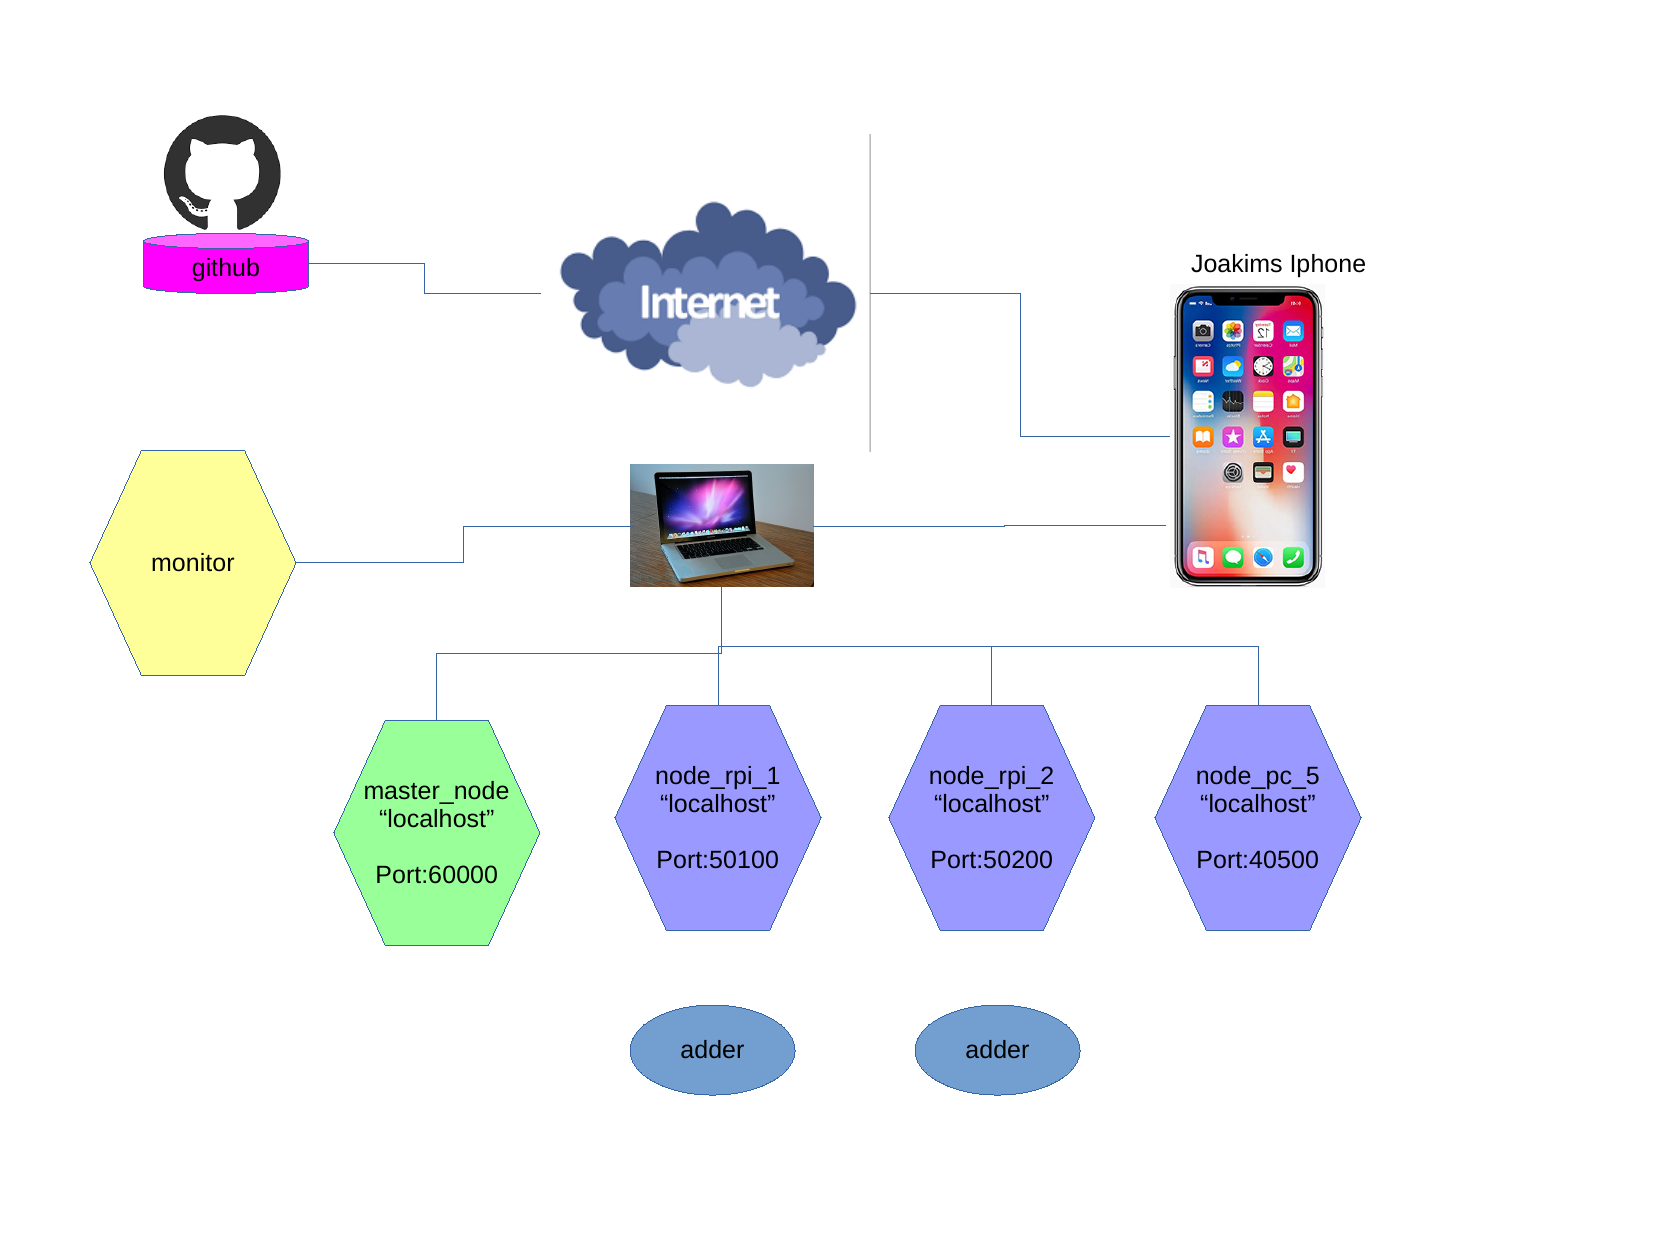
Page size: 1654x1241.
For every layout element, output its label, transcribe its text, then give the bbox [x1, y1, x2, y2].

text_box Joakims Iphone [1176, 242, 1426, 301]
text_box node_rpi_1 “localhost” Port:50100 [614, 705, 822, 931]
text_box node_rpi_2 “localhost” Port:50200 [888, 705, 1095, 931]
text_box adder [915, 1005, 1081, 1096]
picture [1170, 284, 1325, 588]
text_box adder [630, 1005, 796, 1096]
text_box node_pc_5 “localhost” Port:40500 [1154, 705, 1362, 931]
text_box monitor [89, 450, 296, 676]
picture [630, 464, 814, 588]
text_box master_node “localhost” Port:60000 [333, 720, 540, 946]
picture [540, 134, 871, 452]
picture [105, 110, 339, 234]
text_box github [143, 242, 309, 294]
